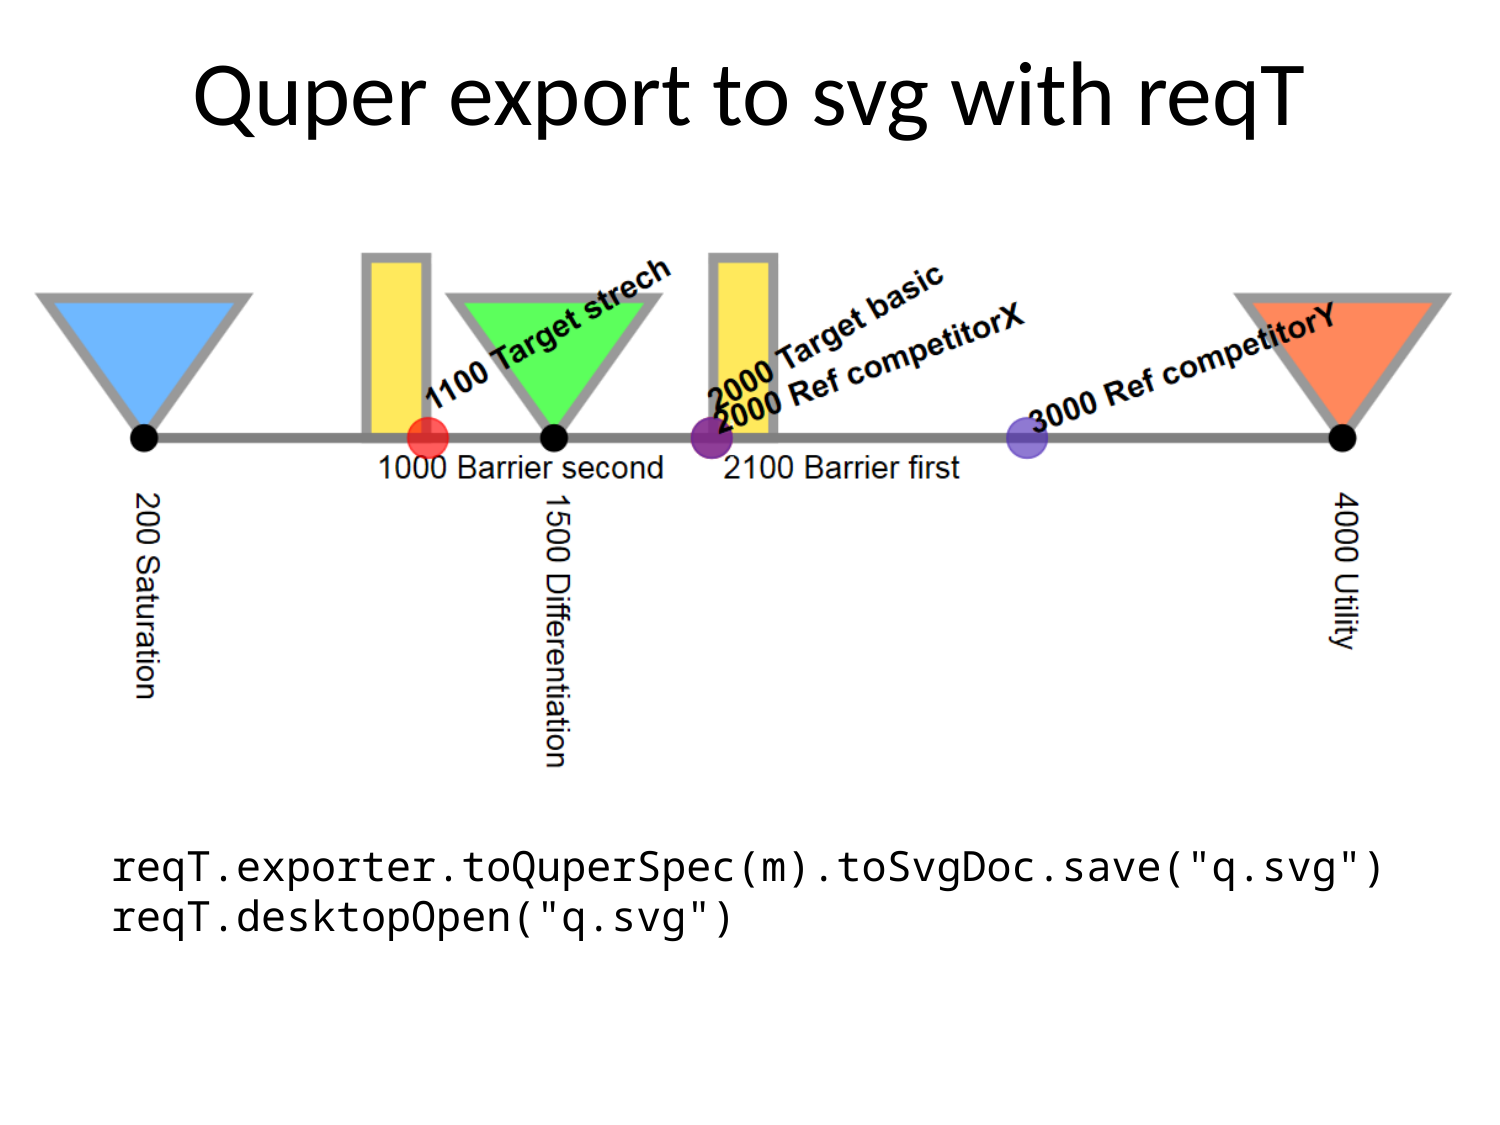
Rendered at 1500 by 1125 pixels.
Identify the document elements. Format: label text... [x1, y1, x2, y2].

text_box reqT.exporter.toQuperSpec(m).toSvgDoc.save("q.svg") reqT.desktopOpen("q.svg") [96, 832, 1401, 948]
picture [27, 243, 1473, 792]
title Quper export to svg with reqT [75, 45, 1425, 132]
